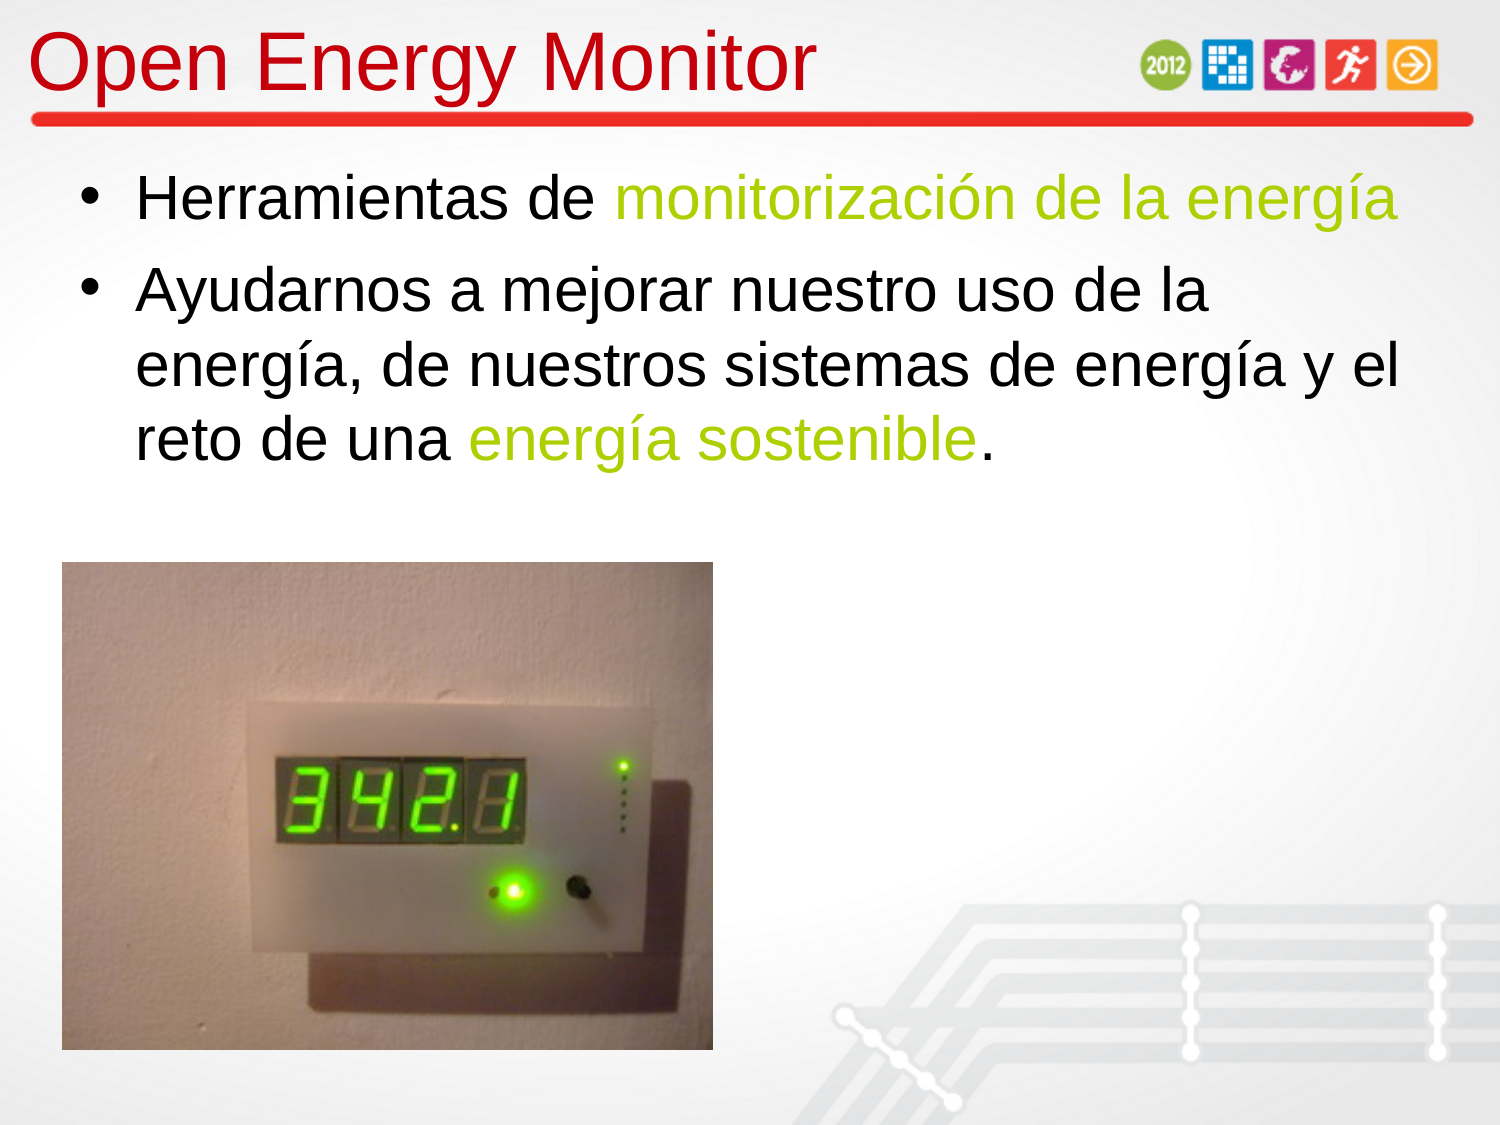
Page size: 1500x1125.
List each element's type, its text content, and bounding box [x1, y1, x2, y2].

title Open Energy Monitor [12, 0, 976, 121]
list Herramientas de monitorización de la energía Ayudarnos a mejorar nuestro uso de la energía, de nuestros sistemas de energía y el reto de una energía sostenible. [64, 141, 1465, 531]
picture [0, 0, 1500, 1125]
